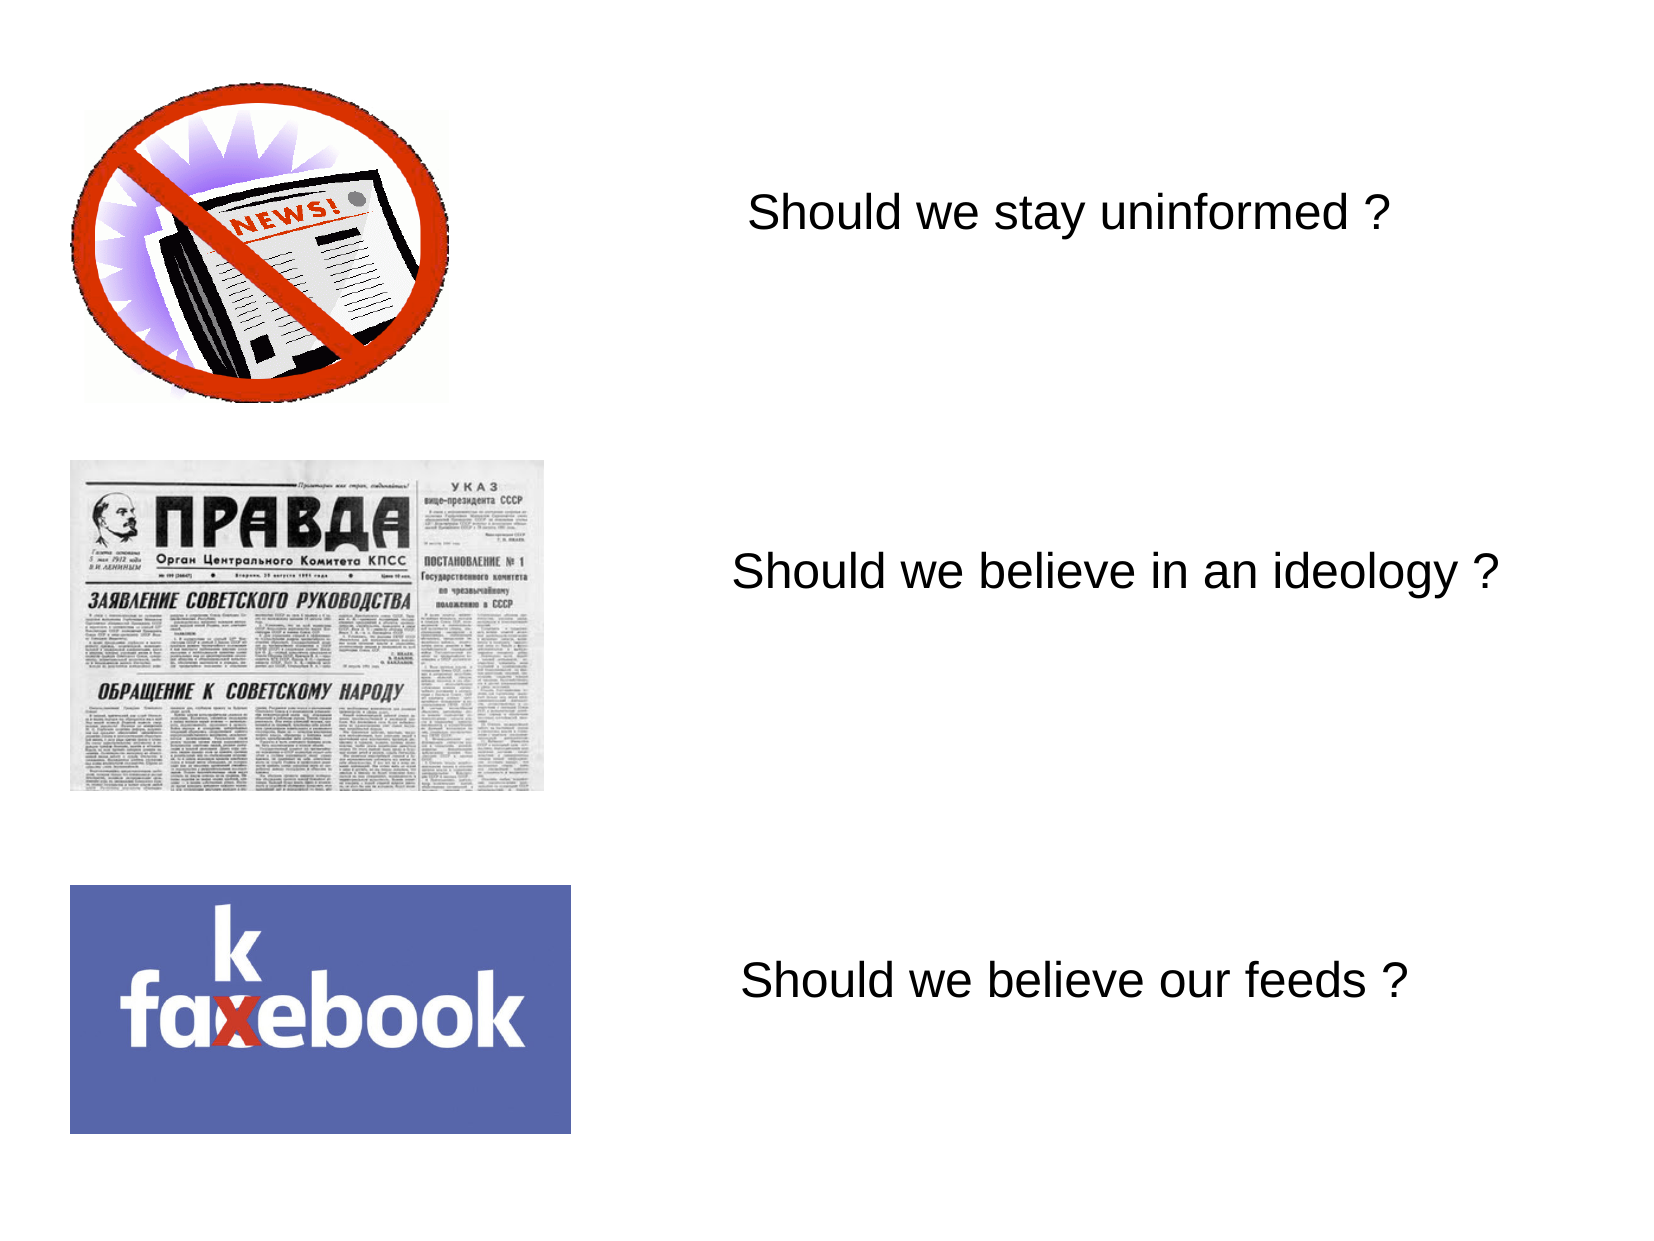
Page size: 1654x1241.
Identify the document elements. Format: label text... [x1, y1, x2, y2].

text_box Should we believe in an ideology ? [716, 536, 1516, 607]
text_box Should we stay uninformed ? [732, 177, 1407, 248]
picture [70, 82, 449, 403]
picture [70, 885, 571, 1134]
text_box Should we believe our feeds ? [725, 945, 1425, 1016]
picture [70, 460, 544, 791]
